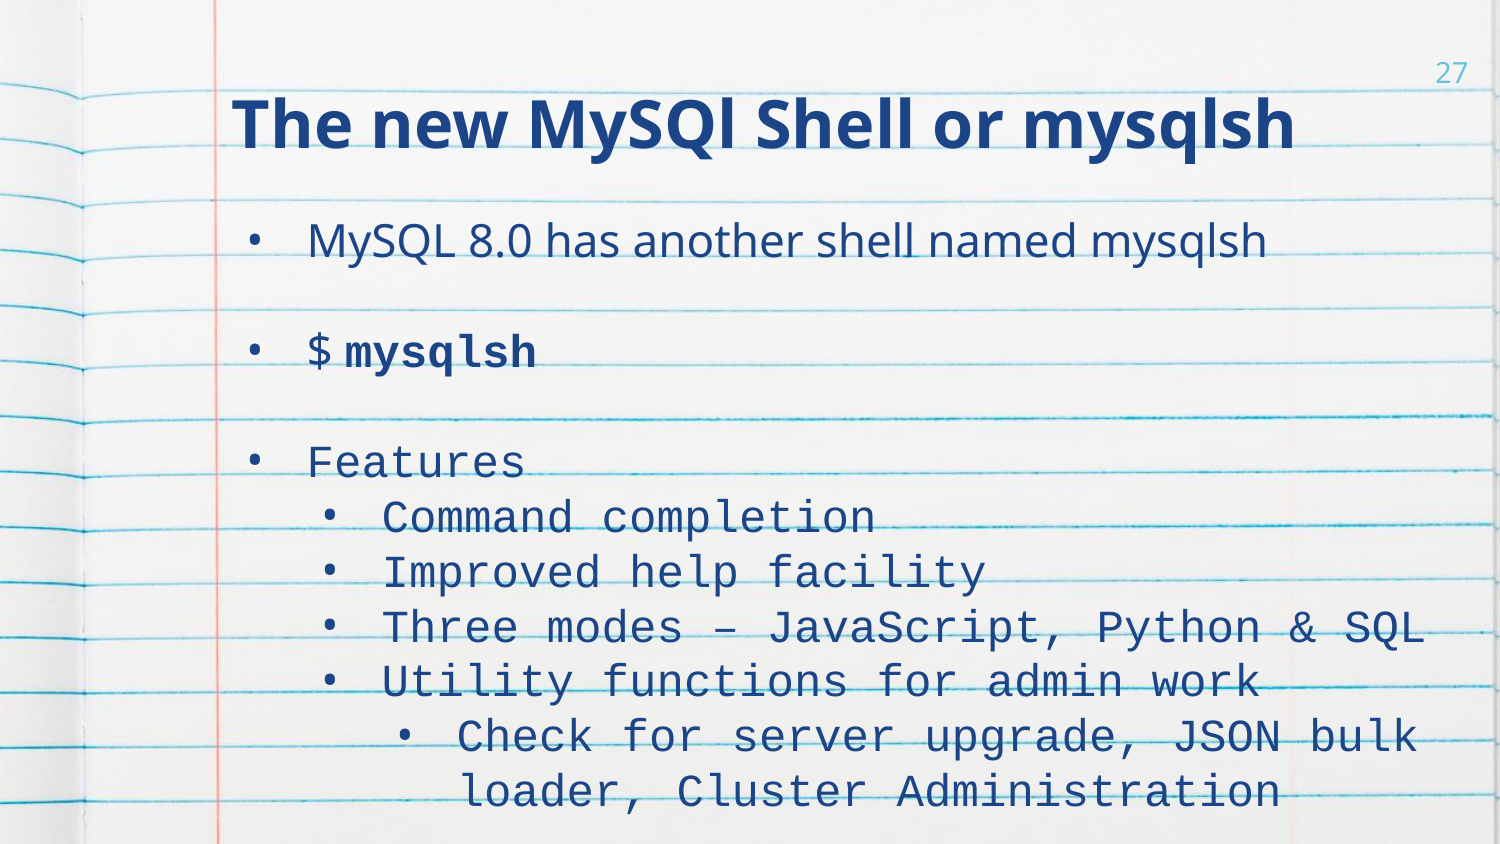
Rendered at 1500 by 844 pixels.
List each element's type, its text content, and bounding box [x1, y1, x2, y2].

slide_number <number> [1378, 41, 1469, 107]
title The new MySQl Shell or mysqlsh [231, 21, 1425, 162]
picture [0, 0, 1500, 844]
list MySQL 8.0 has another shell named mysqlsh $ mysqlsh Features Command completion Improved help facility Three modes – JavaScript, Python & SQL Utility functions for admin work Check for server upgrade, JSON bulk loader, Cluster Administration [231, 211, 1480, 748]
